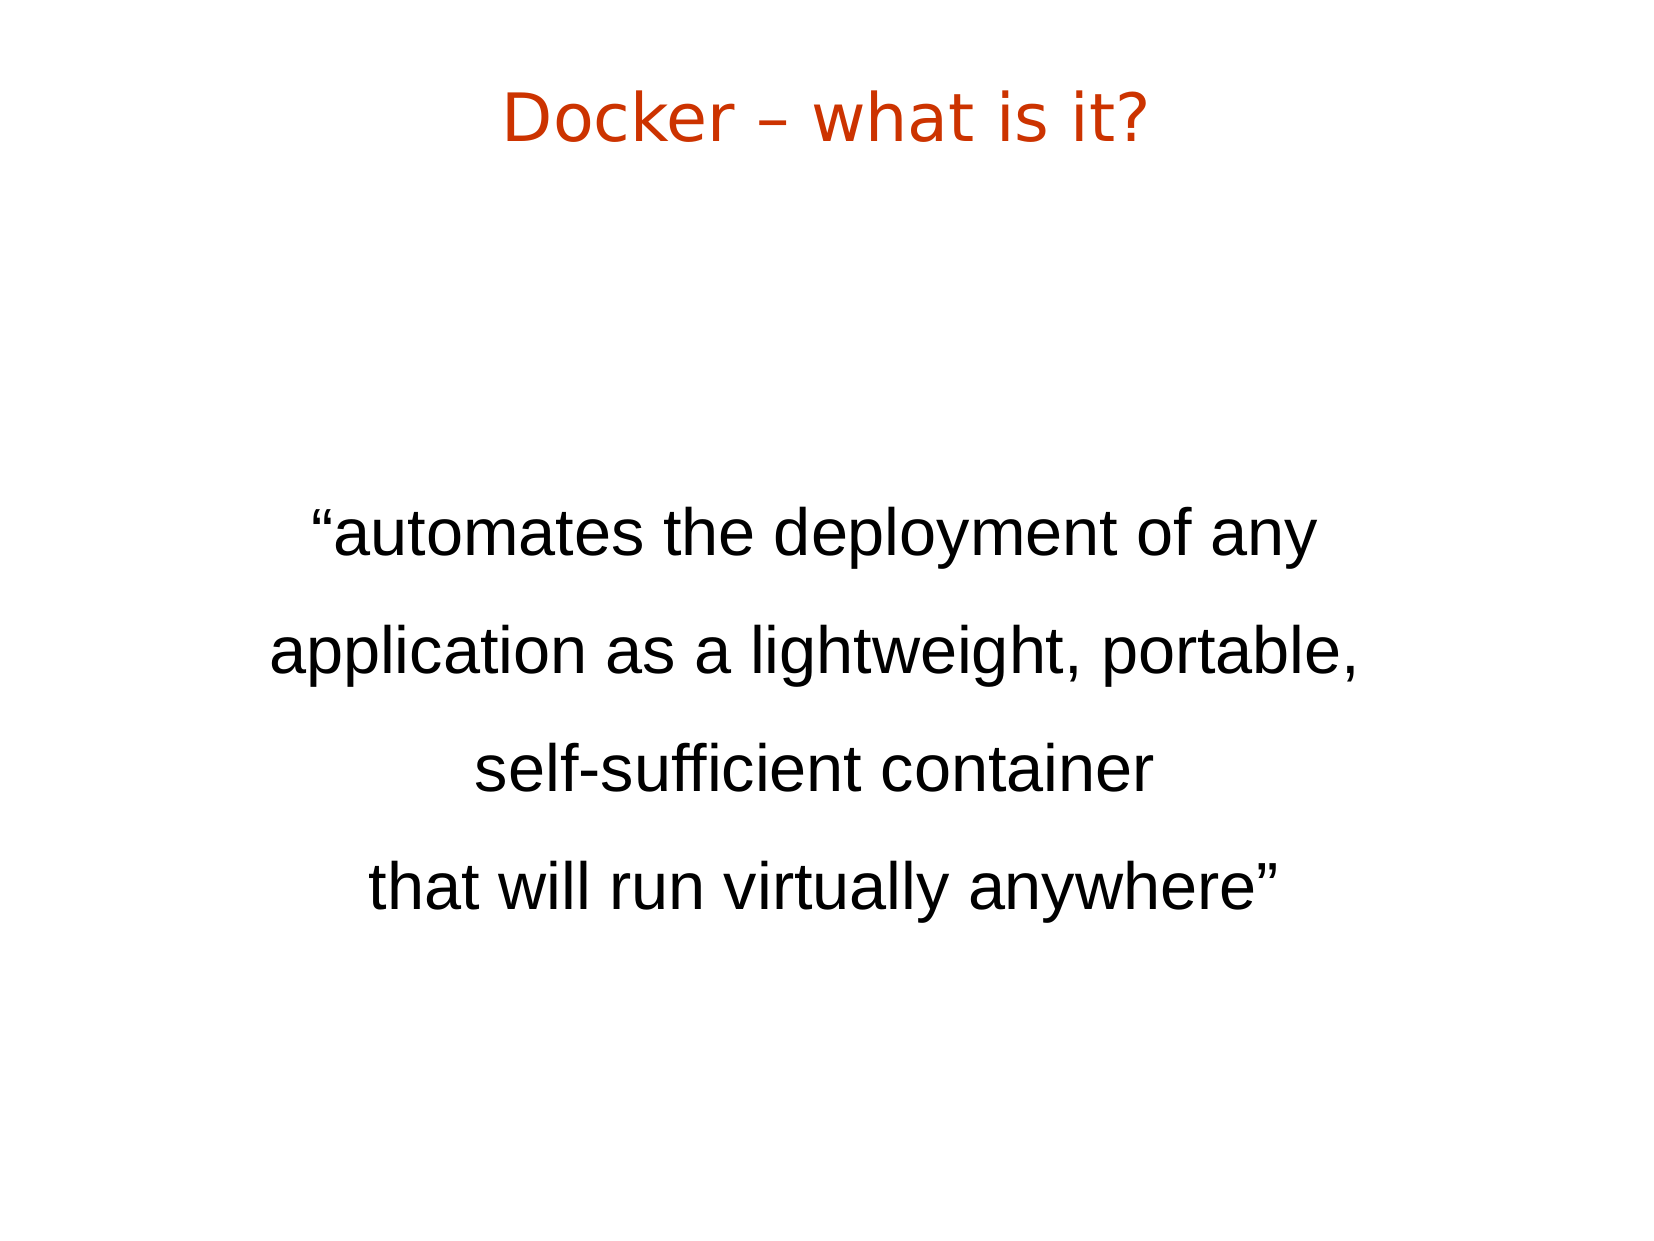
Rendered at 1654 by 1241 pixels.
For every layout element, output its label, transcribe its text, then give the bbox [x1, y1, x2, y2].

text_box Docker – what is it? [487, 72, 1167, 166]
text_box “automates the deployment of any application as a lightweight, portable, self-sufficient container that will run virtually anywhere” [254, 450, 1399, 895]
